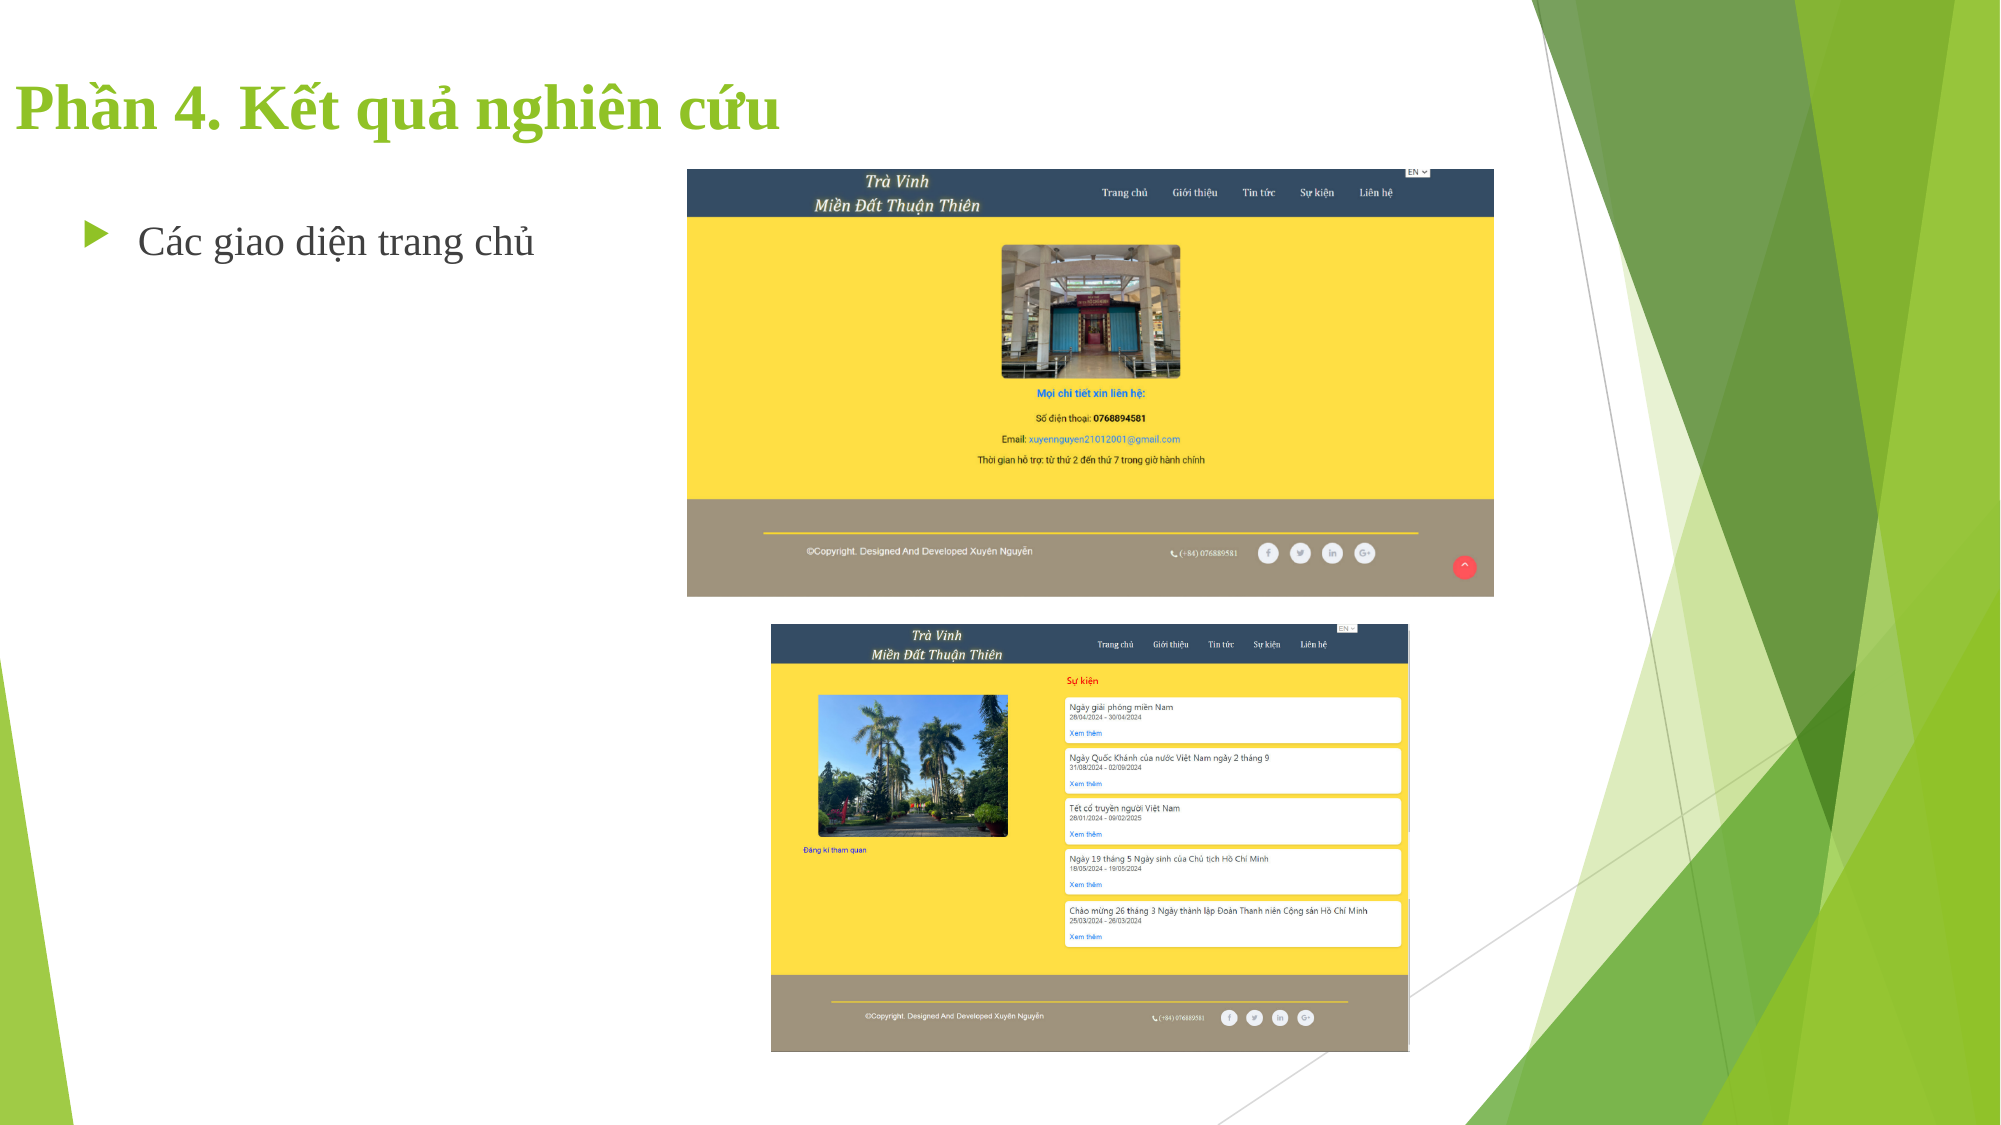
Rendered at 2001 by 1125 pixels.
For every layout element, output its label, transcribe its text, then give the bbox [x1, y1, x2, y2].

picture [687, 169, 1494, 597]
title Phần 4. Kết quả nghiên cứu [0, 0, 917, 217]
list Các giao diện trang chủ [66, 206, 622, 844]
picture [771, 624, 1410, 1052]
